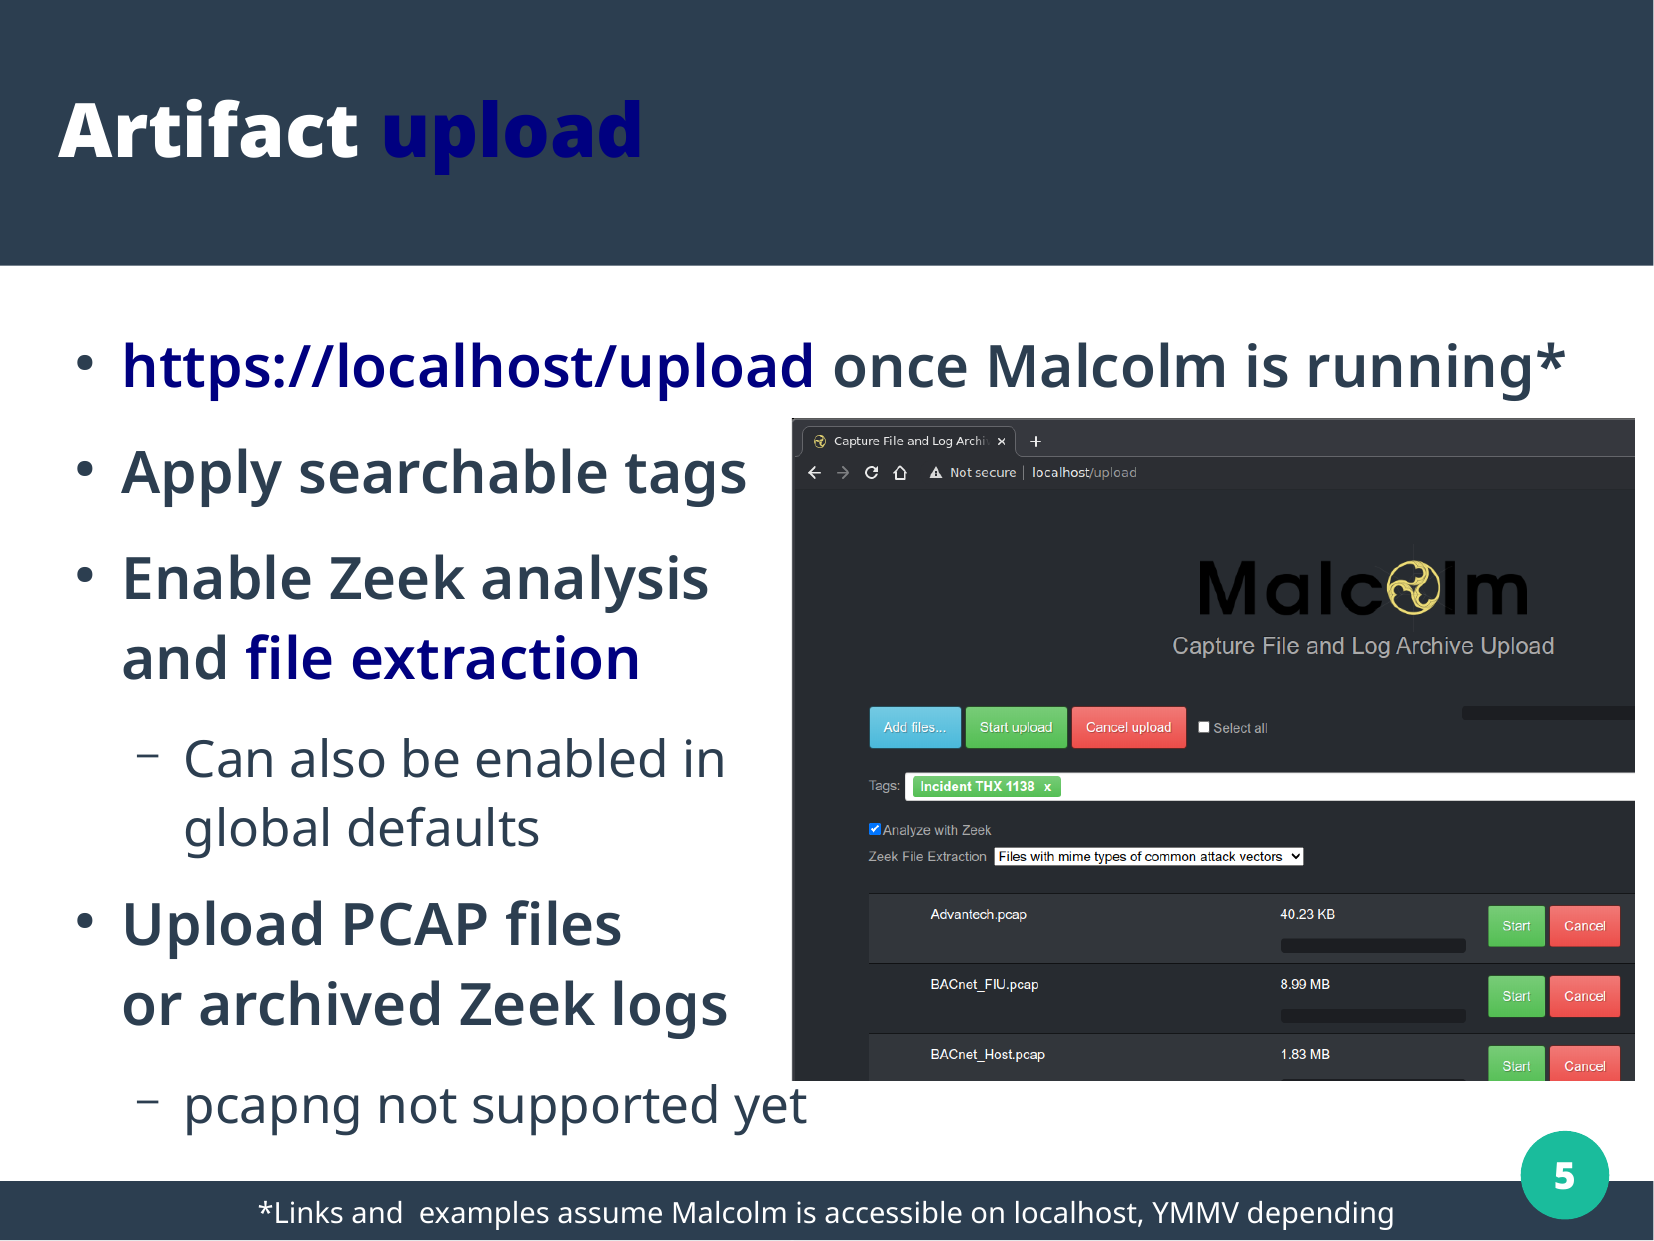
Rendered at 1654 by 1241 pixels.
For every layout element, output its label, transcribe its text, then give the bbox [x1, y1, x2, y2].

title Artifact upload [59, 49, 1595, 207]
text_box *Links and examples assume Malcolm is accessible on localhost, YMMV depending configuration [196, 1184, 1457, 1241]
list https://localhost/upload once Malcolm is running* Apply searchable tags Enable Zeek analysis and file extraction Can also be enabled in global defaults Upload PCAP files or archived Zeek logs pcapng not supported yet [59, 324, 1595, 1152]
picture [791, 418, 1636, 1081]
